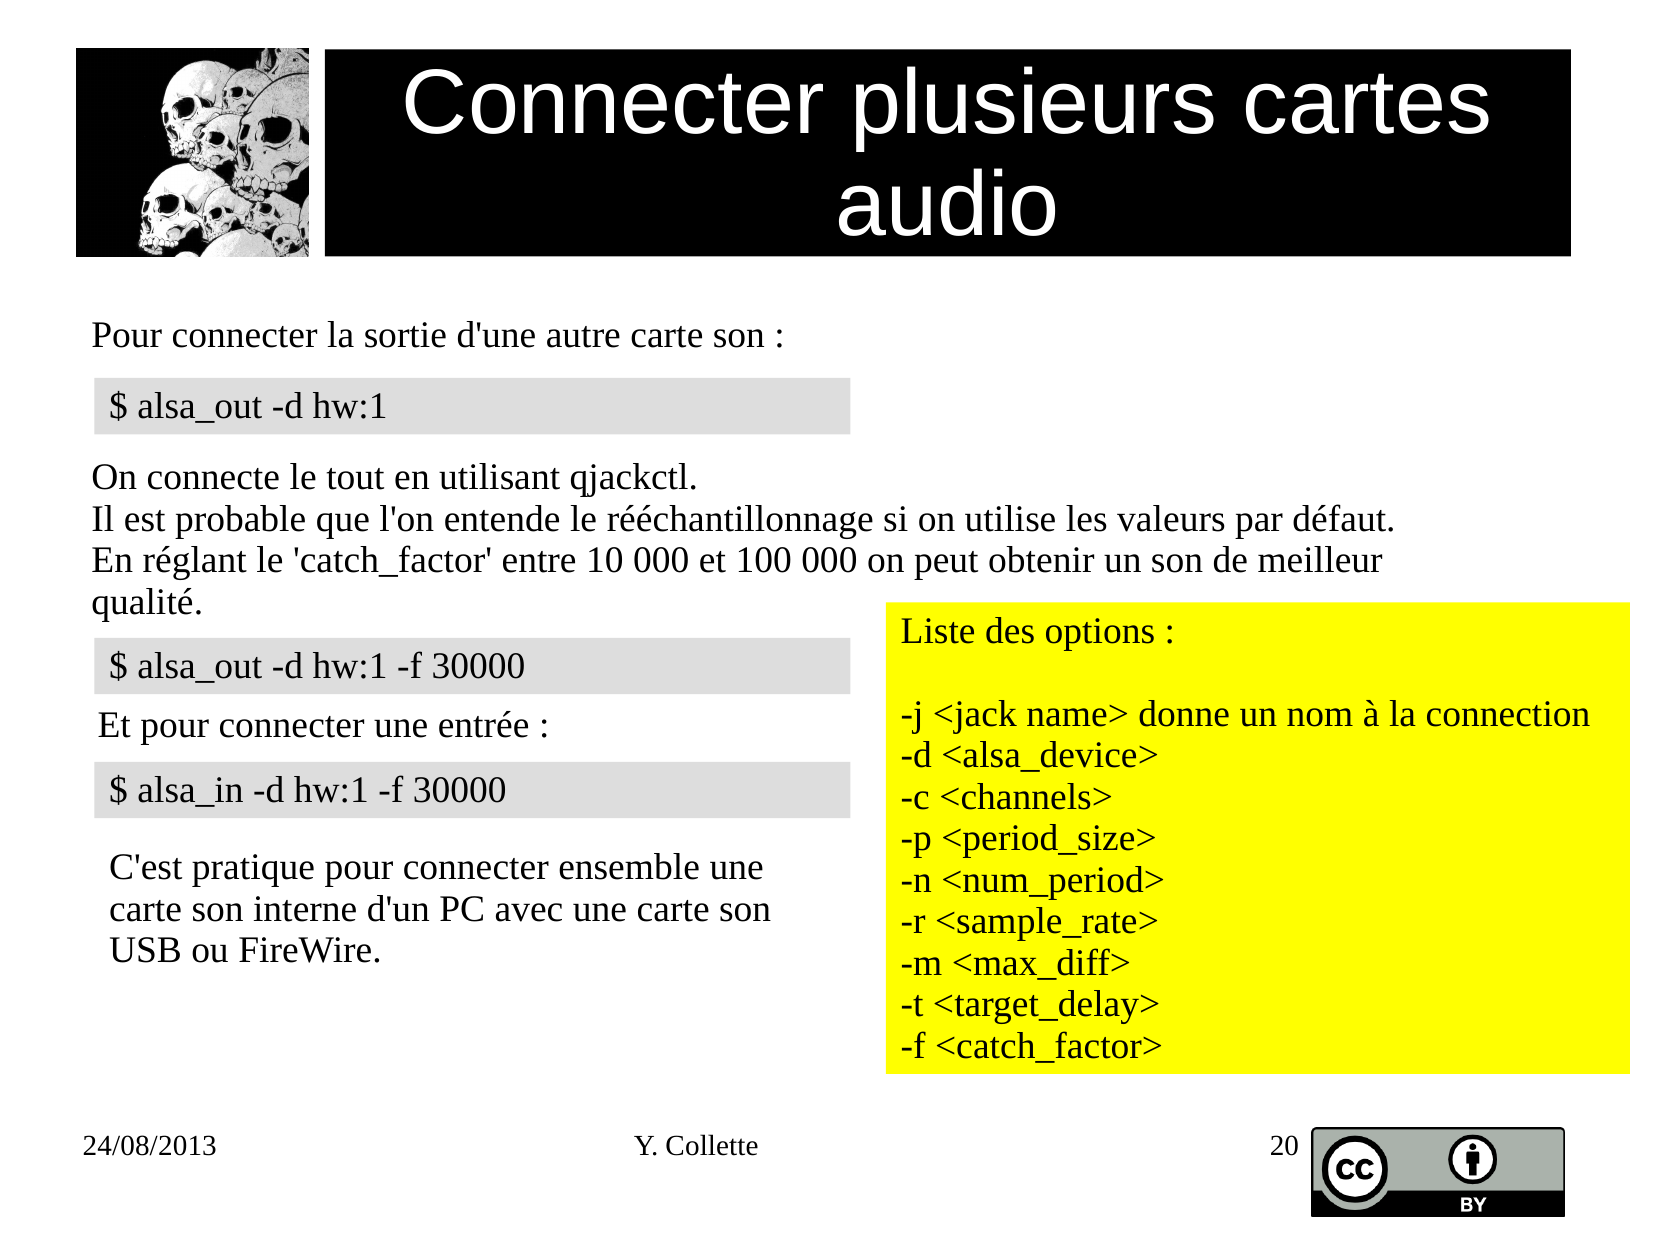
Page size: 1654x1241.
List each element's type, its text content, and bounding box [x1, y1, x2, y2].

text_box C'est pratique pour connecter ensemble une carte son interne d'un PC avec une carte son USB ou FireWire. [94, 838, 851, 978]
picture [76, 48, 309, 257]
picture [1311, 1127, 1565, 1217]
text_box $ alsa_out -d hw:1 [94, 377, 851, 435]
text_box $ alsa_out -d hw:1 -f 30000 [94, 637, 851, 695]
text_box Et pour connecter une entrée : [82, 696, 827, 754]
text_box $ alsa_in -d hw:1 -f 30000 [94, 761, 851, 819]
title Connecter plusieurs cartes audio [324, 49, 1571, 257]
text_box On connecte le tout en utilisant qjackctl. Il est probable que l'on entende le rééchantillonnage si on utilise les valeurs par défaut. En réglant le 'catch_factor' entre 10 000 et 100 000 on peut obtenir un son de meilleur qualité. [76, 448, 1495, 630]
text_box Liste des options : -j <jack name> donne un nom à la connection -d <alsa_device> -c <channels> -p <period_size> -n <num_period> -r <sample_rate> -m <max_diff> -t <target_delay> -f <catch_factor> [885, 602, 1630, 1074]
text_box Pour connecter la sortie d'une autre carte son : [76, 307, 821, 364]
